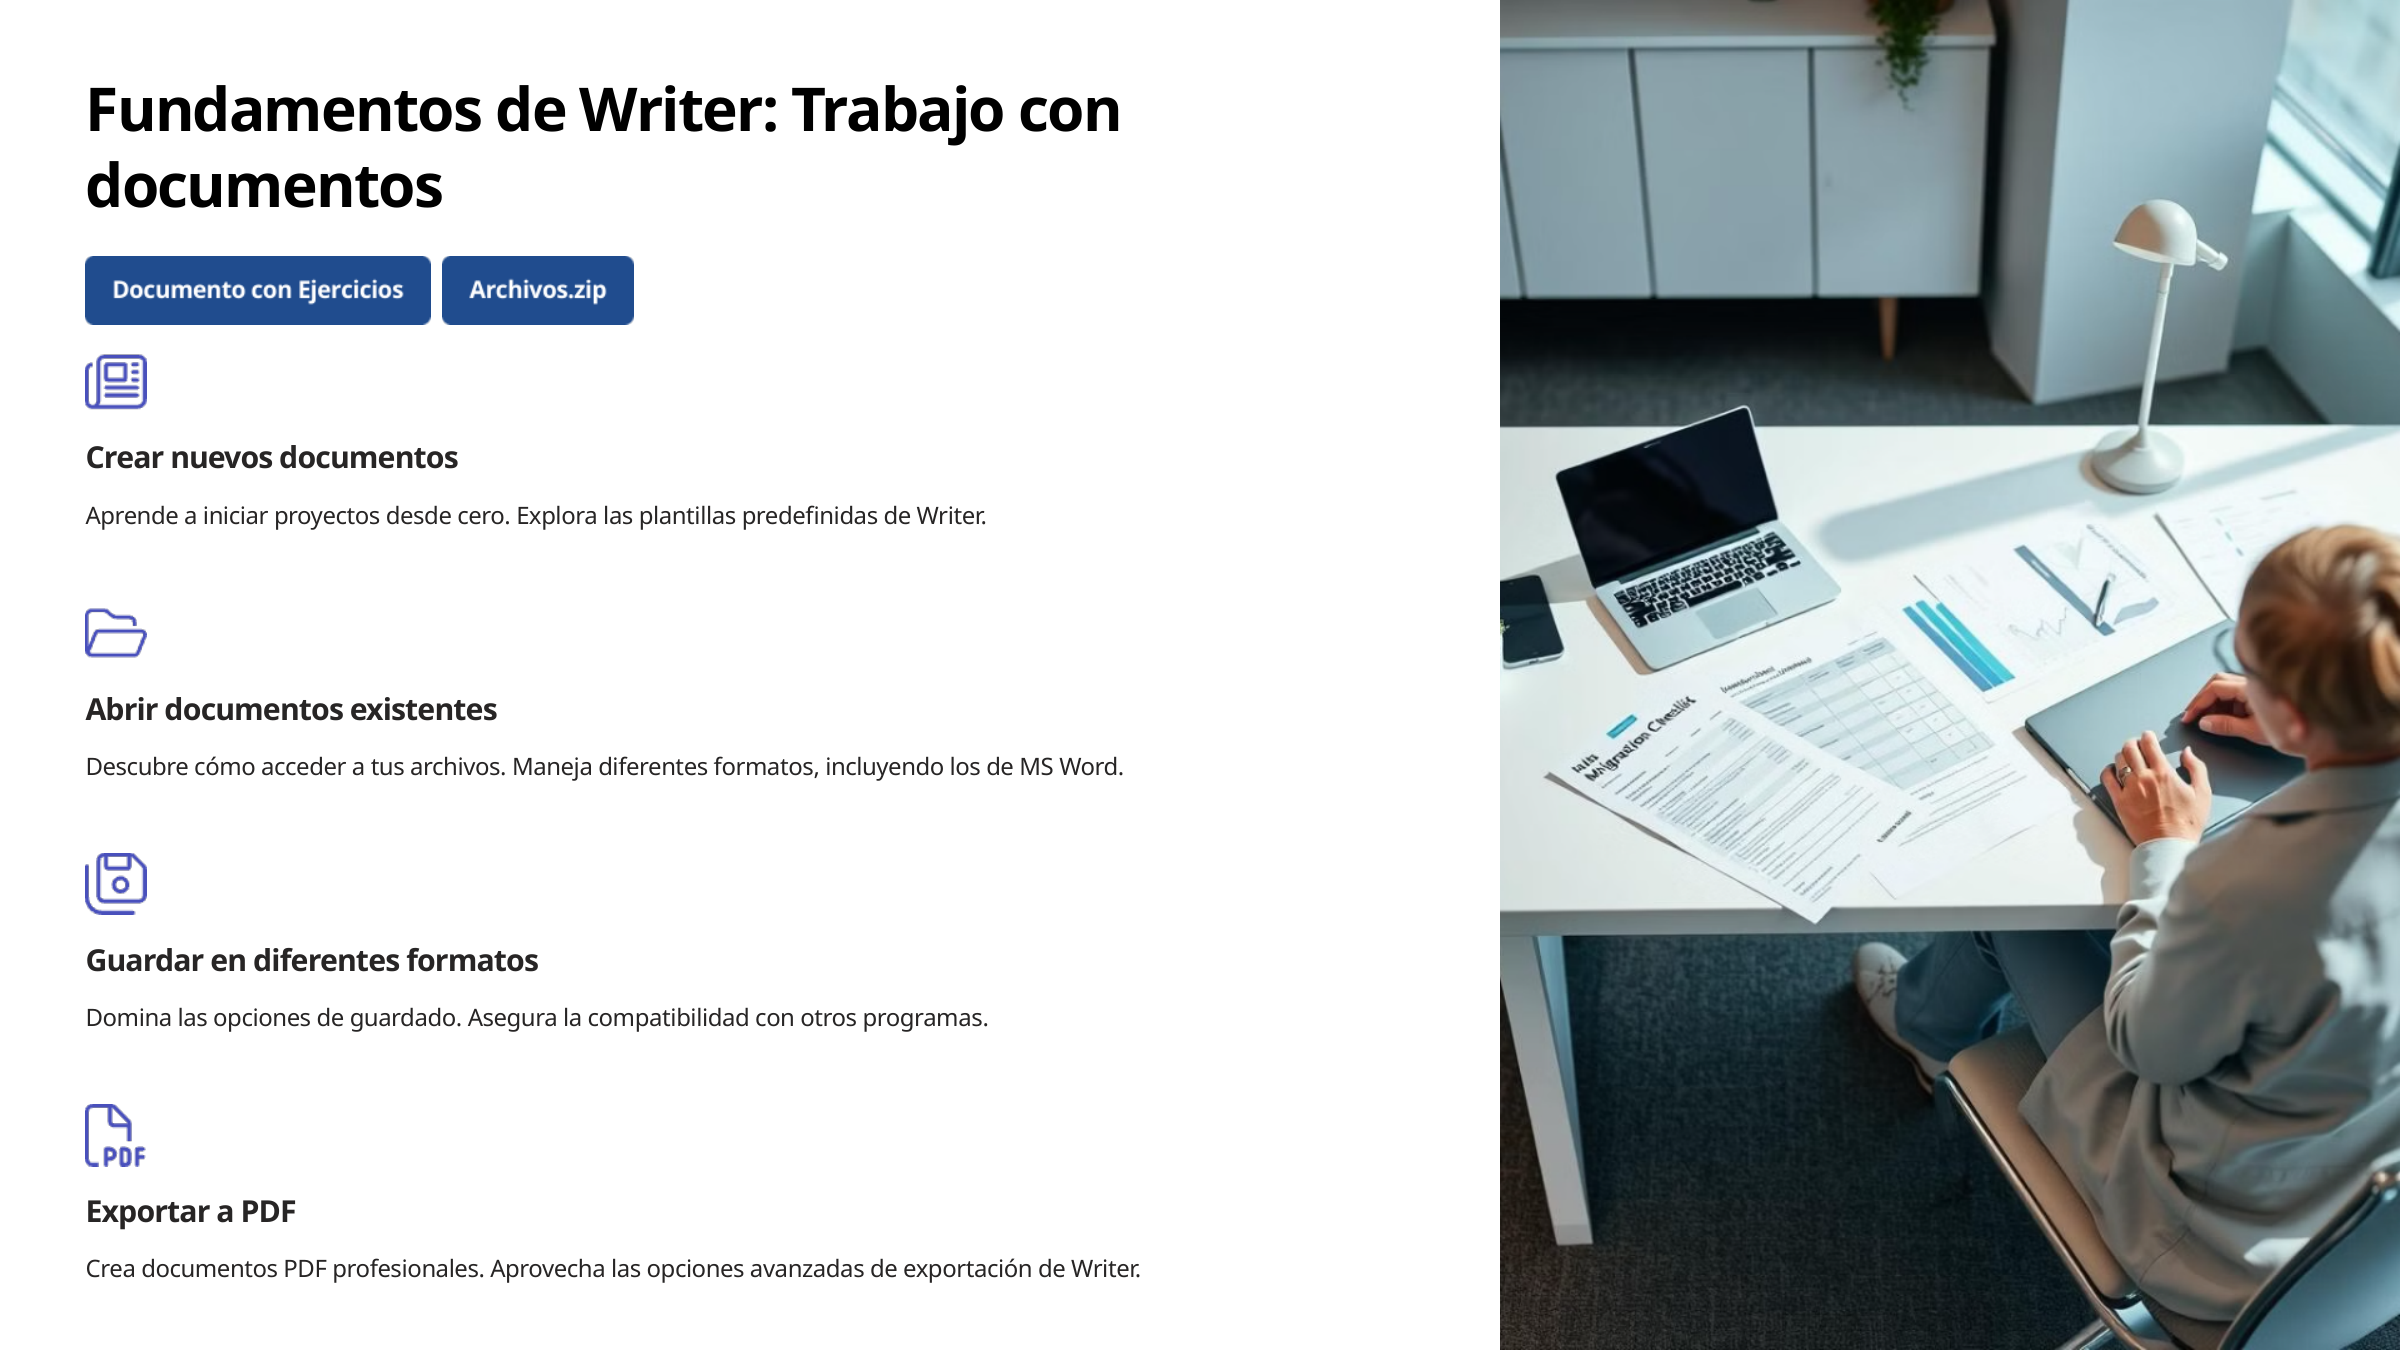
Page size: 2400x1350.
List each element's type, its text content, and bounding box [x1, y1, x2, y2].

picture [85, 1104, 147, 1167]
text_box Crea documentos PDF profesionales. Aprovecha las opciones avanzadas de exportación de Writer. [85, 1243, 1415, 1283]
picture [85, 853, 147, 916]
picture [442, 256, 634, 325]
text_box Fundamentos de Writer: Trabajo con documentos [85, 67, 1415, 221]
text_box Descubre cómo acceder a tus archivos. Maneja diferentes formatos, incluyendo los de MS Word. [85, 741, 1415, 781]
text_box Domina las opciones de guardado. Asegura la compatibilidad con otros programas. [85, 992, 1415, 1032]
picture [1500, 0, 2400, 1350]
picture [85, 351, 147, 413]
text_box Crear nuevos documentos [85, 437, 459, 476]
text_box Aprende a iniciar proyectos desde cero. Explora las plantillas predefinidas de Writer. [85, 490, 1415, 530]
text_box Guardar en diferentes formatos [85, 939, 526, 978]
picture [85, 602, 147, 664]
picture [85, 256, 431, 325]
text_box Exportar a PDF [85, 1190, 392, 1229]
text_box Abrir documentos existentes [85, 688, 493, 727]
